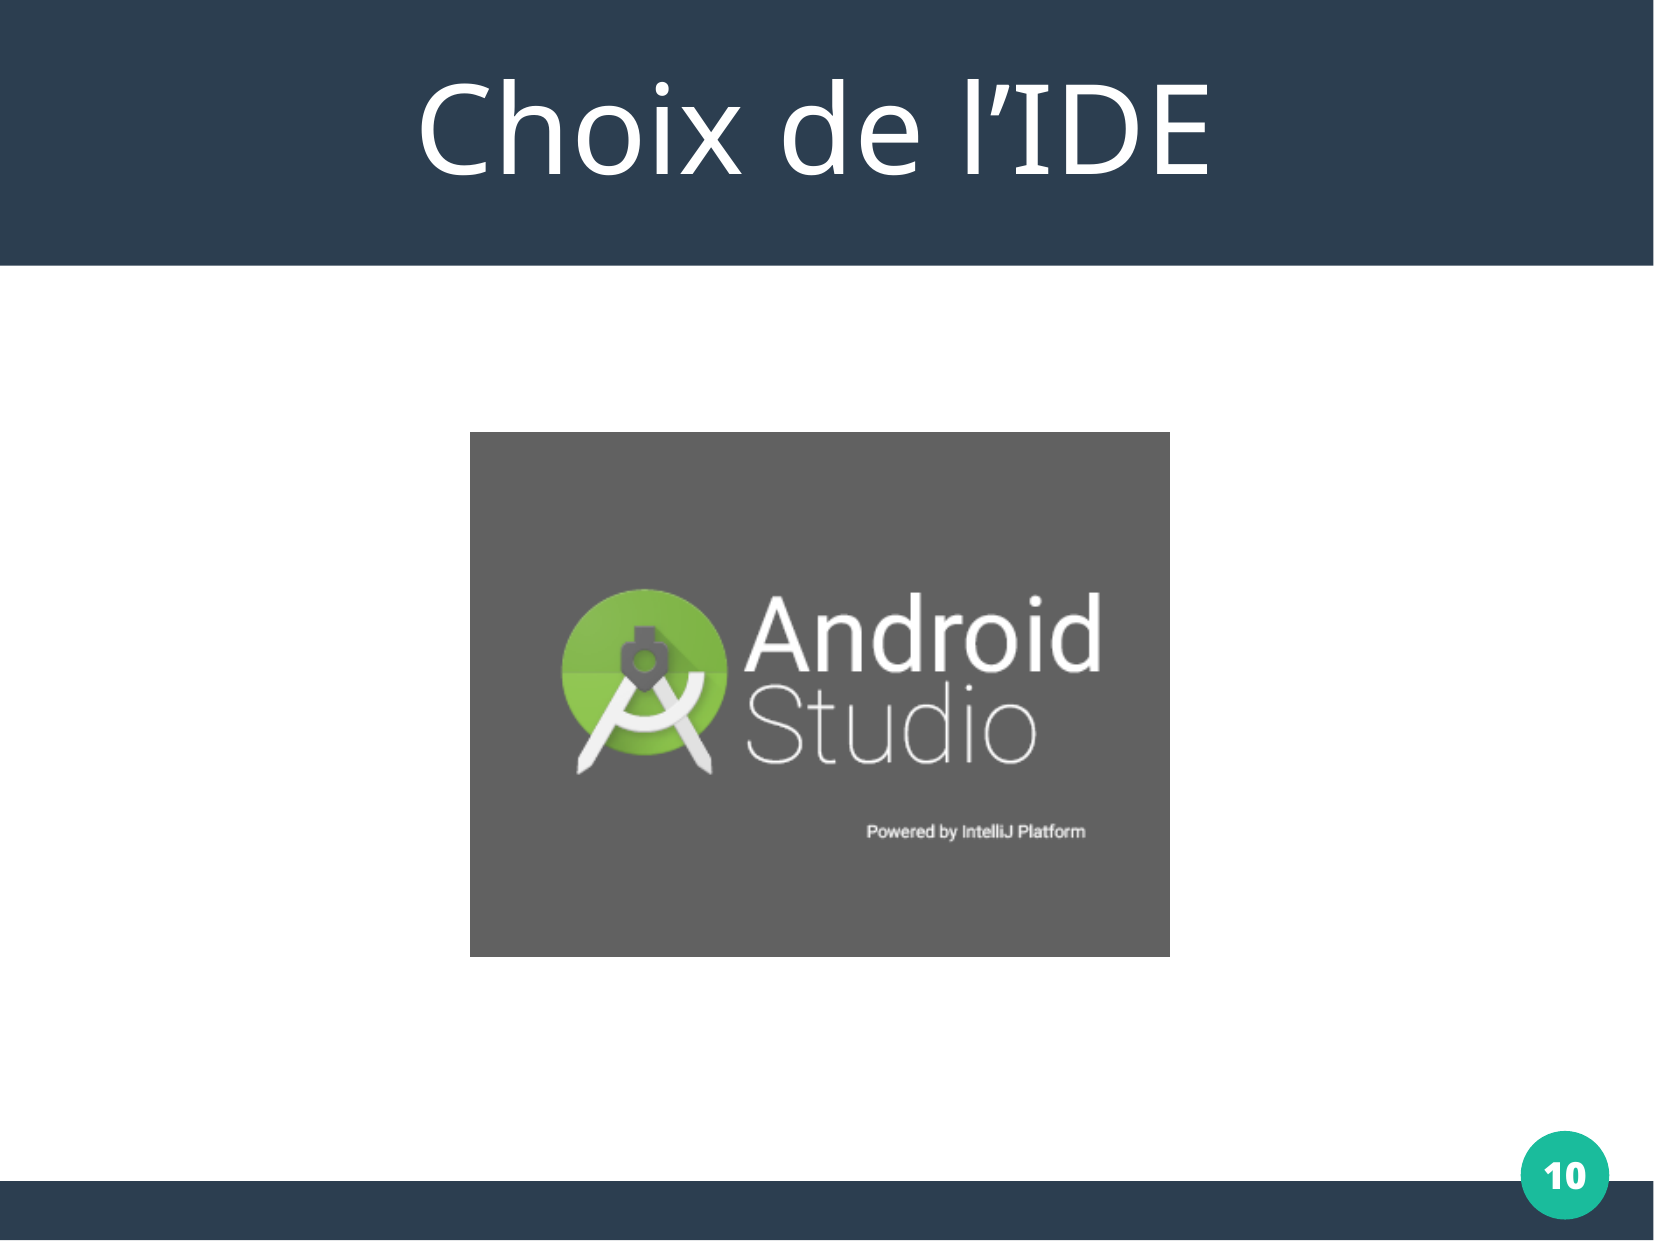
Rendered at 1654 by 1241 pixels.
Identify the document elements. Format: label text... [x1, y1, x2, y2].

text_box Choix de l’IDE [23, 40, 1607, 213]
picture [470, 432, 1170, 957]
